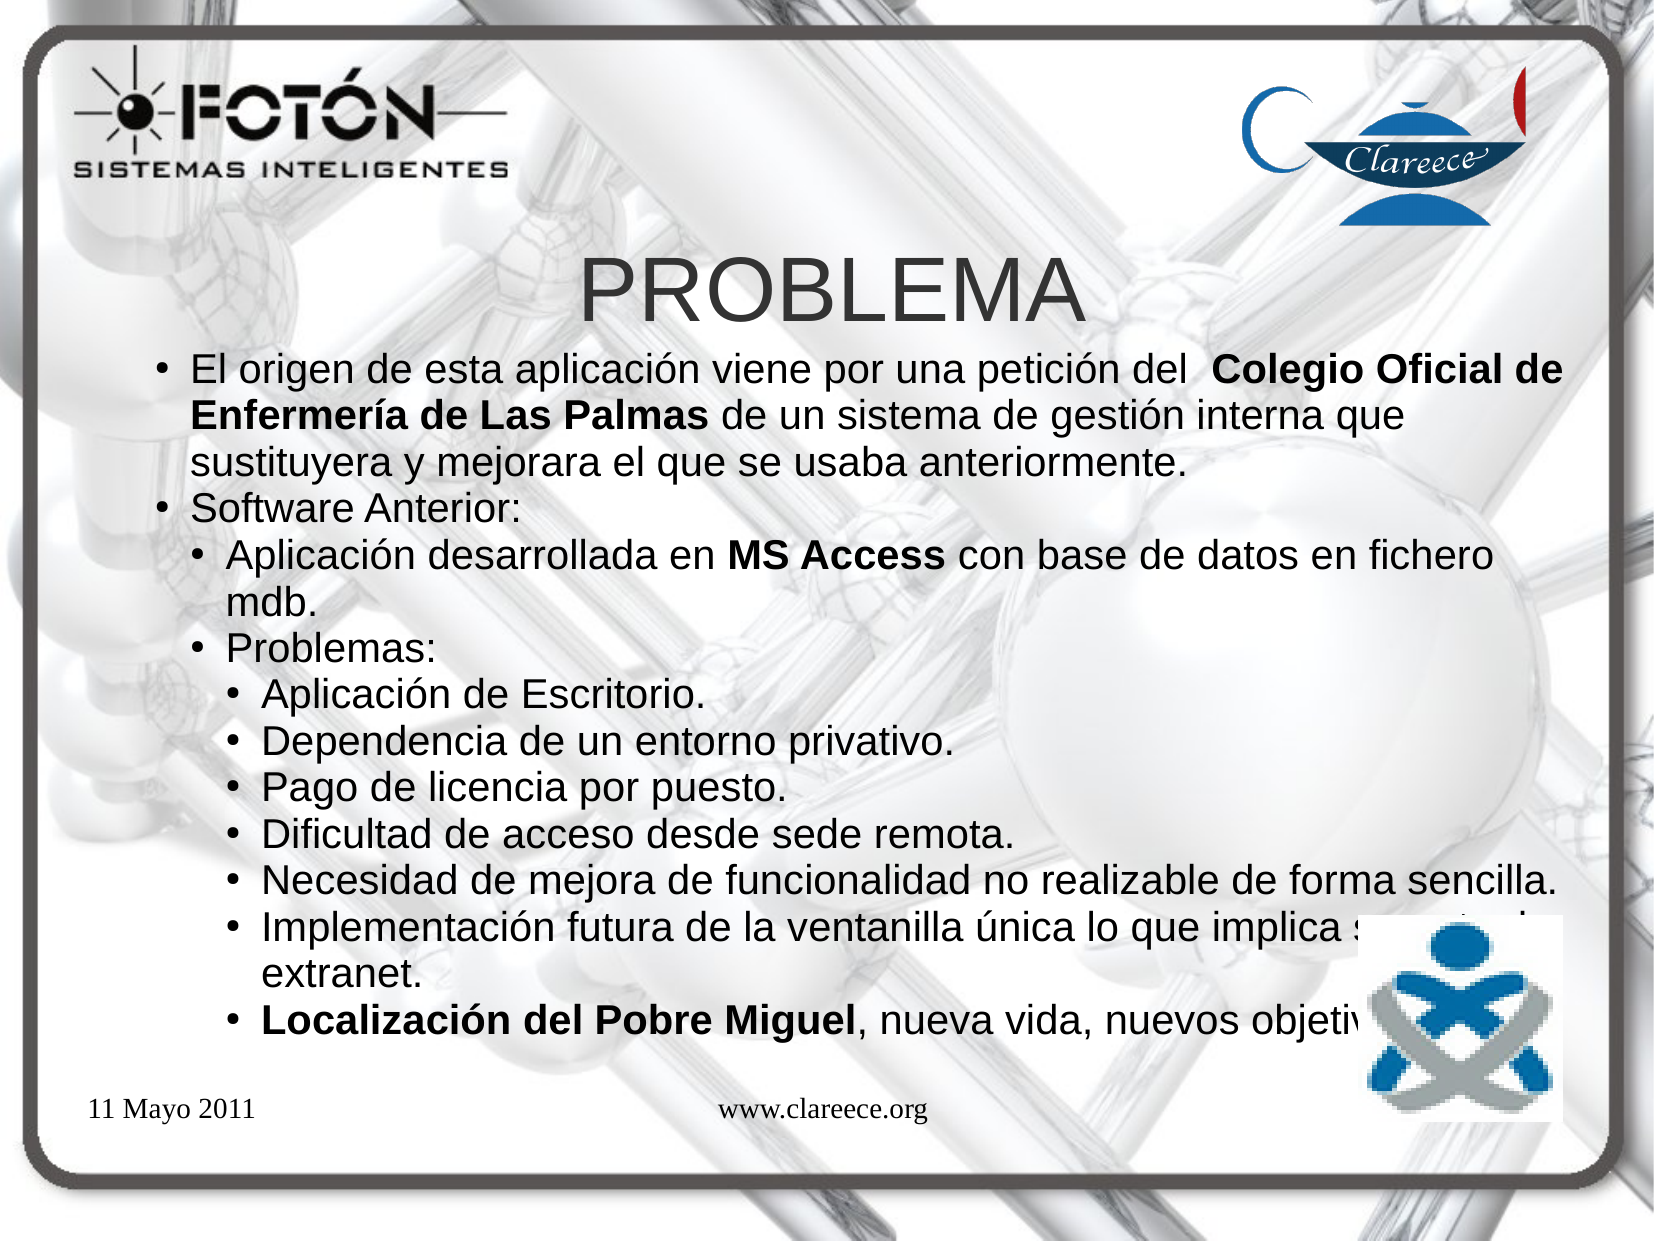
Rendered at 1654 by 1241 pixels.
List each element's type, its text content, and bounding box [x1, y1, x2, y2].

text_box El origen de esta aplicación viene por una petición del Colegio Oficial de Enfermería de Las Palmas de un sistema de gestión interna que sustituyera y mejorara el que se usaba anteriormente. Software Anterior: Aplicación desarrollada en MS Access con base de datos en fichero mdb. Problemas: Aplicación de Escritorio. Dependencia de un entorno privativo. Pago de licencia por puesto. Dificultad de acceso desde sede remota. Necesidad de mejora de funcionalidad no realizable de forma sencilla. Implementación futura de la ventanilla única lo que implica soporte de extranet. Localización del Pobre Miguel, nueva vida, nuevos objetivos. [88, 305, 1595, 1051]
picture [0, 0, 1654, 1241]
title PROBLEMA [88, 186, 1577, 305]
